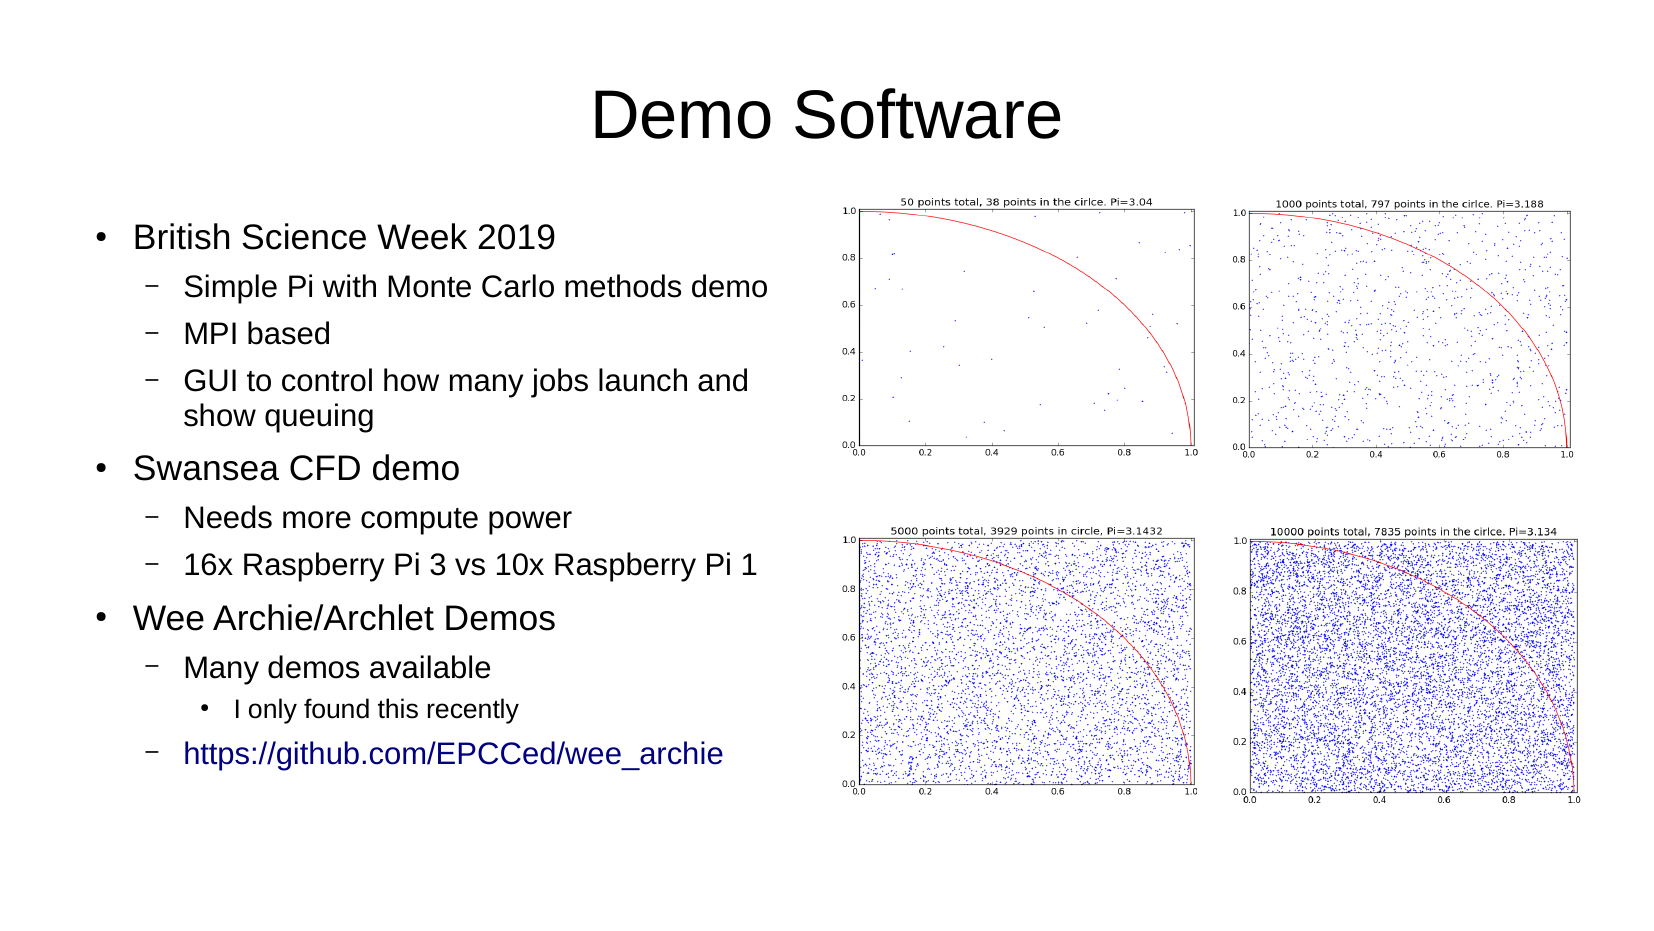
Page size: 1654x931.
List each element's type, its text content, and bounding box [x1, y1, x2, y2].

picture [1228, 192, 1580, 461]
picture [838, 507, 1619, 824]
list British Science Week 2019 Simple Pi with Monte Carlo methods demo MPI based GUI to control how many jobs launch and show queuing Swansea CFD demo Needs more compute power 16x Raspberry Pi 3 vs 10x Raspberry Pi 1 Wee Archie/Archlet Demos Many demos available I only found this recently https://github.com/EPCCed/wee_archie [82, 217, 827, 780]
title Demo Software [82, 37, 1571, 193]
picture [836, 179, 1203, 461]
